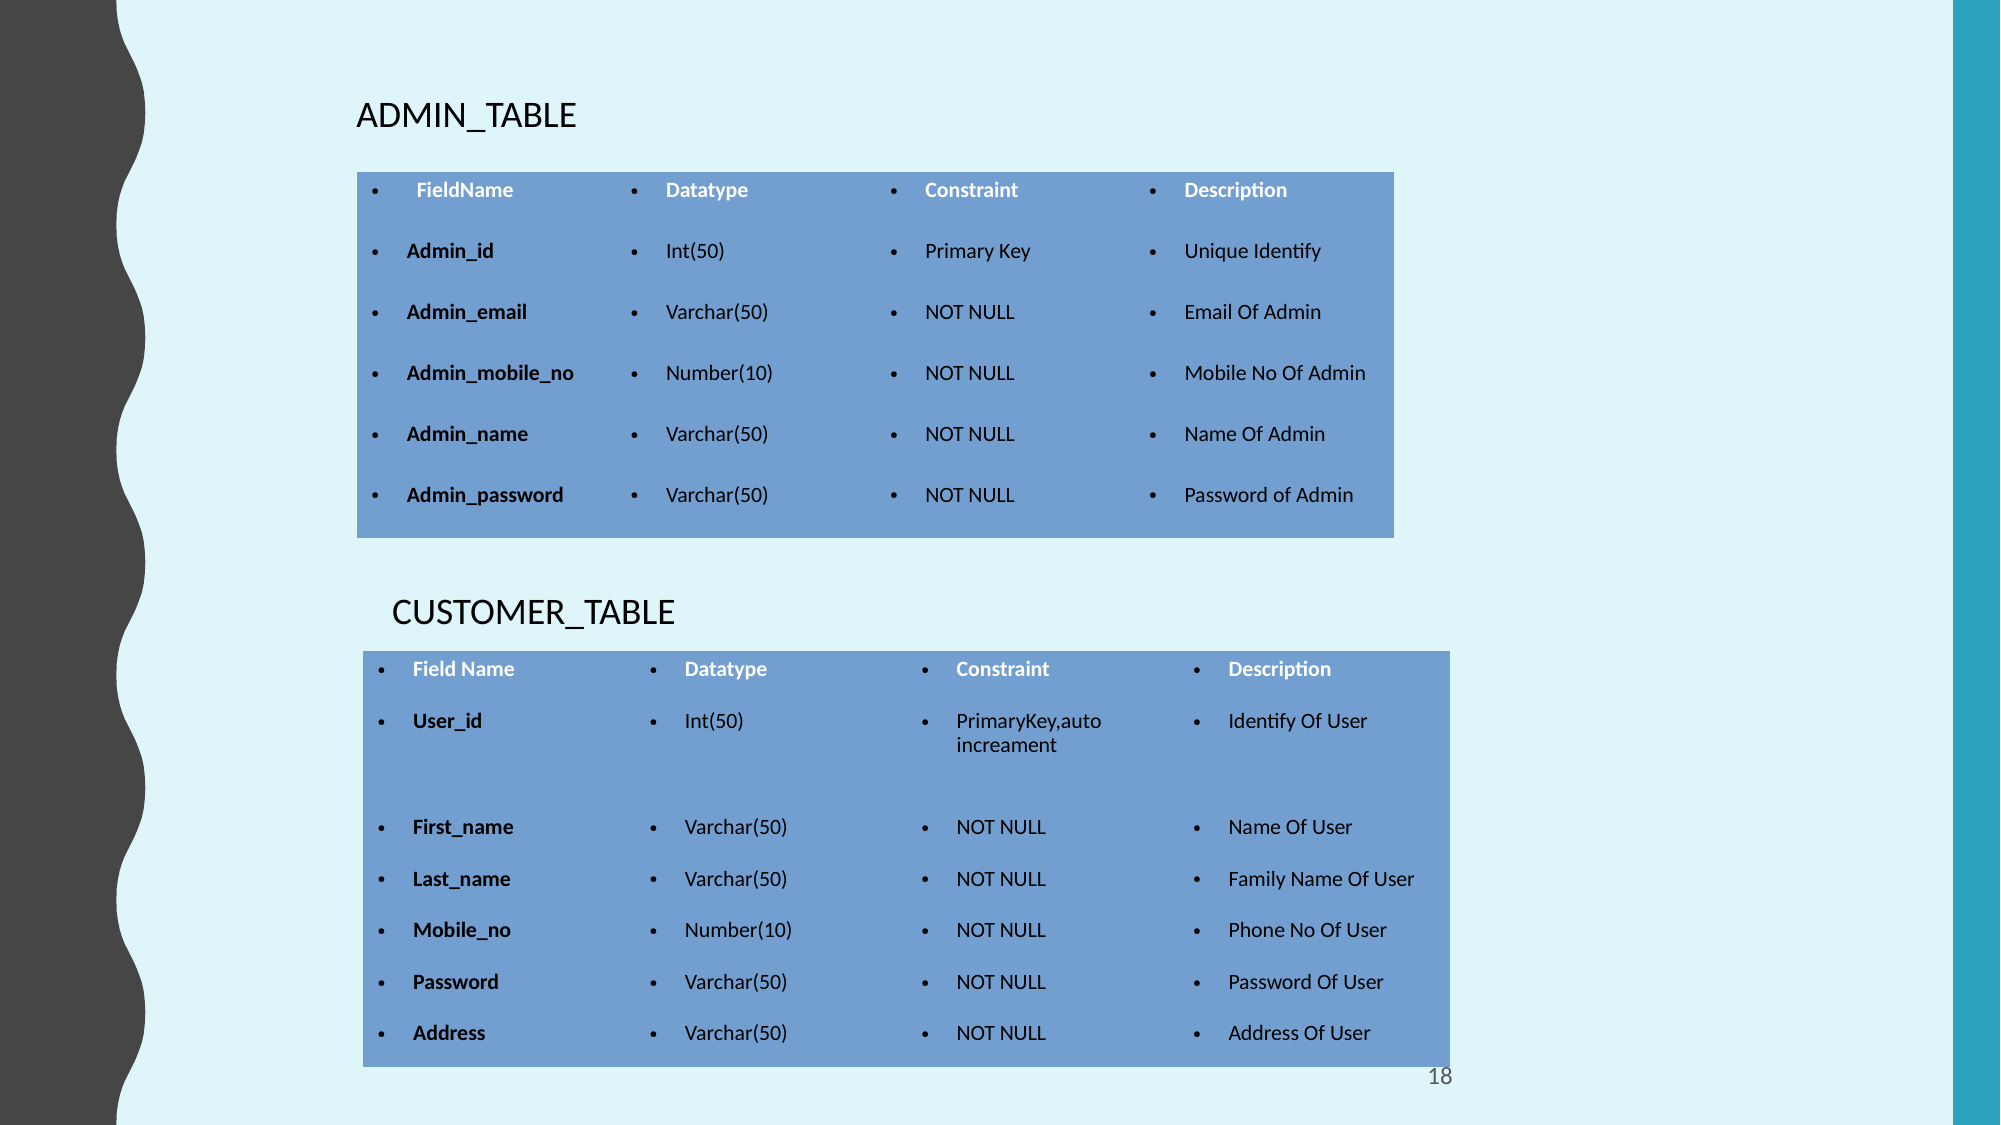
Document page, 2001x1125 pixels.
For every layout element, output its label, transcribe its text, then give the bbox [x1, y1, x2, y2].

table_cell NOT NULL [906, 964, 1178, 1015]
table_cell Admin_name [357, 416, 616, 476]
table_cell Password of Admin [1134, 476, 1394, 538]
table_cell Family Name Of User [1178, 860, 1450, 912]
table_header Description [1134, 172, 1394, 233]
table_cell Password [363, 964, 635, 1015]
table_cell Admin_mobile_no [357, 355, 616, 416]
table_cell Varchar(50) [616, 294, 875, 355]
text_box CUSTOMER_TABLE [377, 580, 691, 640]
table_cell Number(10) [616, 355, 875, 416]
table_cell Varchar(50) [635, 1015, 906, 1067]
table_cell NOT NULL [875, 355, 1134, 416]
table_header Description [1178, 651, 1450, 703]
table_cell Primary Key [875, 233, 1134, 294]
table_header Datatype [616, 172, 875, 233]
table_cell Varchar(50) [635, 860, 906, 912]
table_cell Email Of Admin [1134, 294, 1394, 355]
table_cell NOT NULL [906, 912, 1178, 964]
table_cell Mobile_no [363, 912, 635, 964]
table_cell Last_name [363, 860, 635, 912]
table_cell PrimaryKey,auto increament [906, 703, 1178, 809]
table_header Constraint [875, 172, 1134, 233]
table_header Field Name [363, 651, 635, 703]
table_cell Name Of User [1178, 809, 1450, 860]
table_cell NOT NULL [906, 1015, 1178, 1067]
table_cell Int(50) [635, 703, 906, 809]
table_cell NOT NULL [875, 476, 1134, 538]
table_cell Password Of User [1178, 964, 1450, 1015]
table_cell Unique Identify [1134, 233, 1394, 294]
table_cell Admin_id [357, 233, 616, 294]
table_cell NOT NULL [875, 294, 1134, 355]
table_header Datatype [635, 651, 906, 703]
table_cell Varchar(50) [616, 416, 875, 476]
table_cell NOT NULL [875, 416, 1134, 476]
table_cell Varchar(50) [616, 476, 875, 538]
text_box ADMIN_TABLE [341, 82, 592, 142]
table_cell Admin_email [357, 294, 616, 355]
table_cell Name Of Admin [1134, 416, 1394, 476]
table_cell NOT NULL [906, 860, 1178, 912]
table_cell Address [363, 1015, 635, 1067]
table_cell First_name [363, 809, 635, 860]
table_cell User_id [363, 703, 635, 809]
table_cell Address Of User [1178, 1015, 1450, 1067]
table_cell Phone No Of User [1178, 912, 1450, 964]
table_cell NOT NULL [906, 809, 1178, 860]
table_cell Mobile No Of Admin [1134, 355, 1394, 416]
table_cell Varchar(50) [635, 809, 906, 860]
table_cell Number(10) [635, 912, 906, 964]
text_box 18 [1412, 1045, 1876, 1103]
table_cell Identify Of User [1178, 703, 1450, 809]
table_header FieldName [357, 172, 616, 233]
table_cell Admin_password [357, 476, 616, 538]
table_cell Int(50) [616, 233, 875, 294]
table_cell Varchar(50) [635, 964, 906, 1015]
table_header Constraint [906, 651, 1178, 703]
